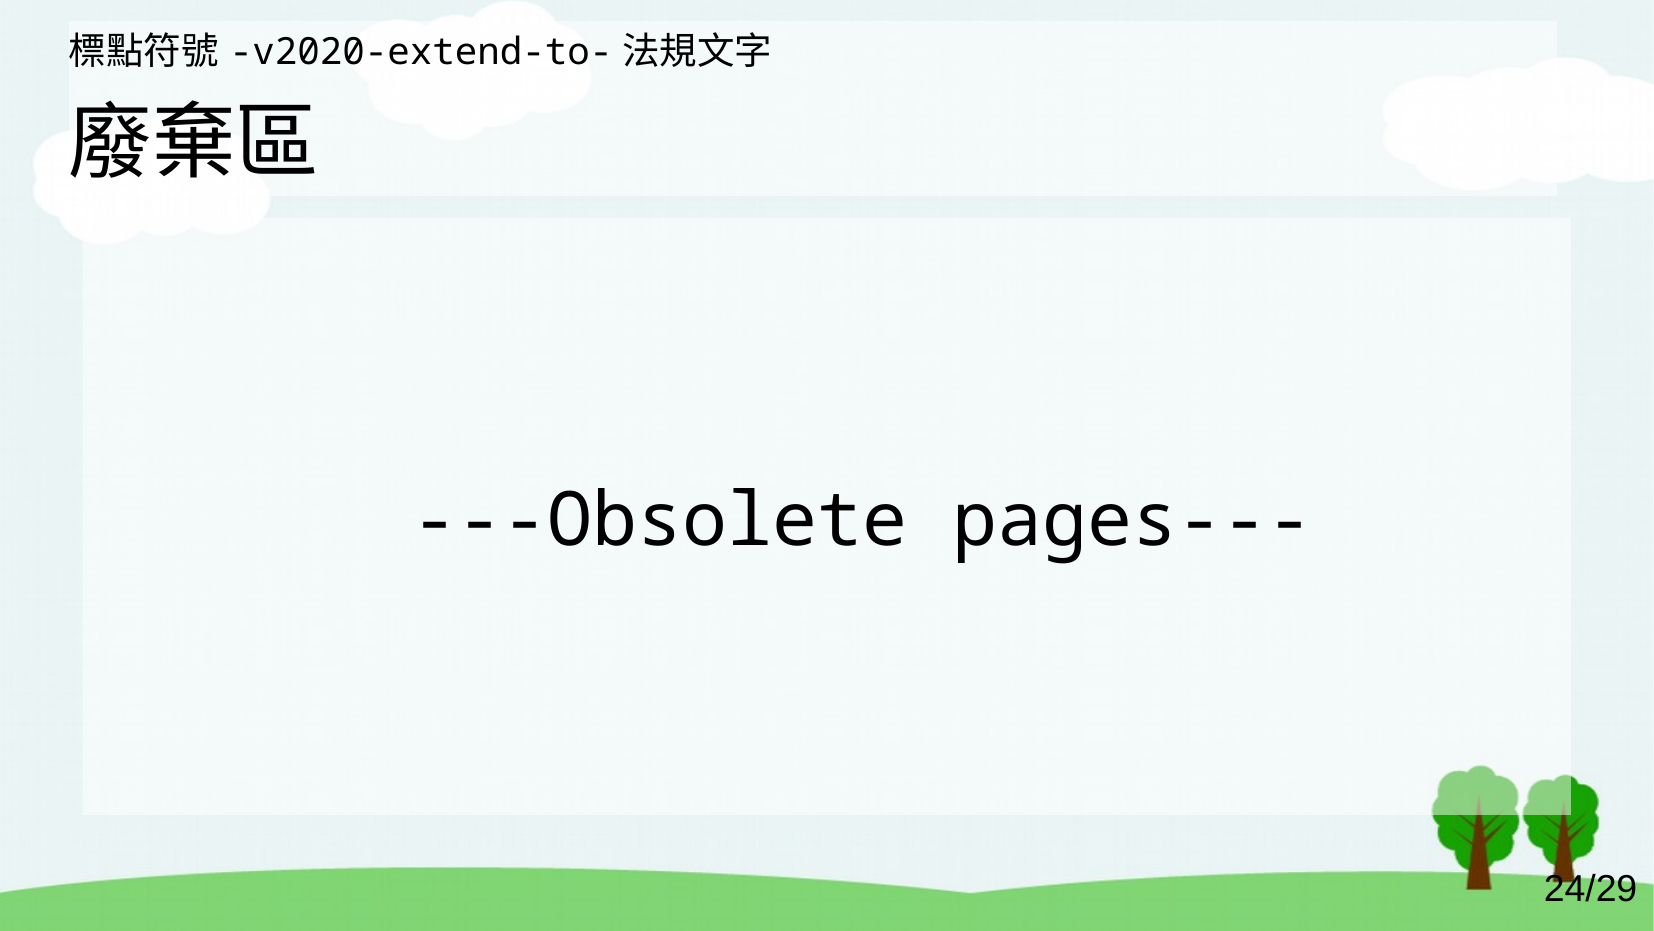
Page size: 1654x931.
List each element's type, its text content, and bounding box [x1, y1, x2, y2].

title 標點符號-v2020-extend-to-法規文字 廢棄區 [68, 30, 1558, 187]
picture [0, 0, 1654, 931]
text_box <編號>/29 [1192, 860, 1653, 931]
list ---Obsolete pages--- [82, 217, 1571, 815]
